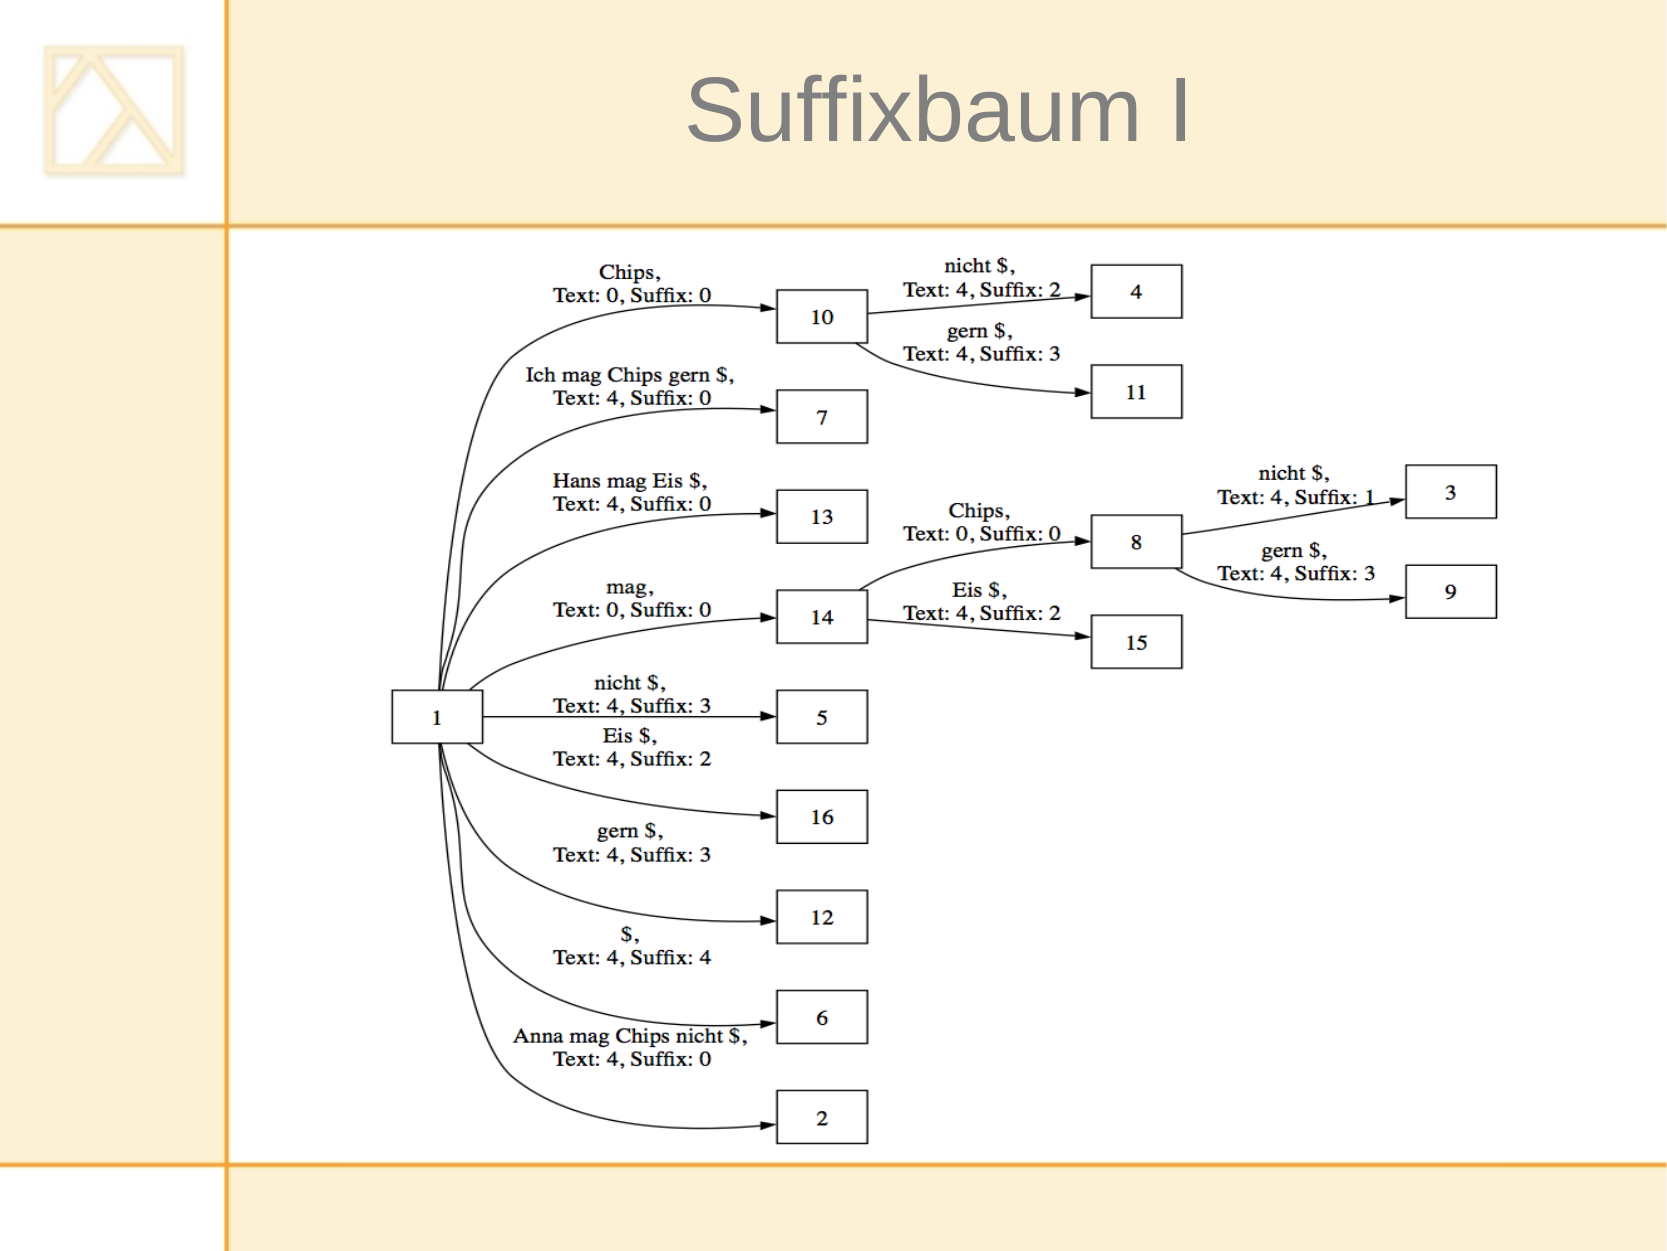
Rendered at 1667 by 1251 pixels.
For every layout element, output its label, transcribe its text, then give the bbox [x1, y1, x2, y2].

title Suffixbaum I [268, 0, 1611, 238]
picture [0, 0, 1667, 1251]
